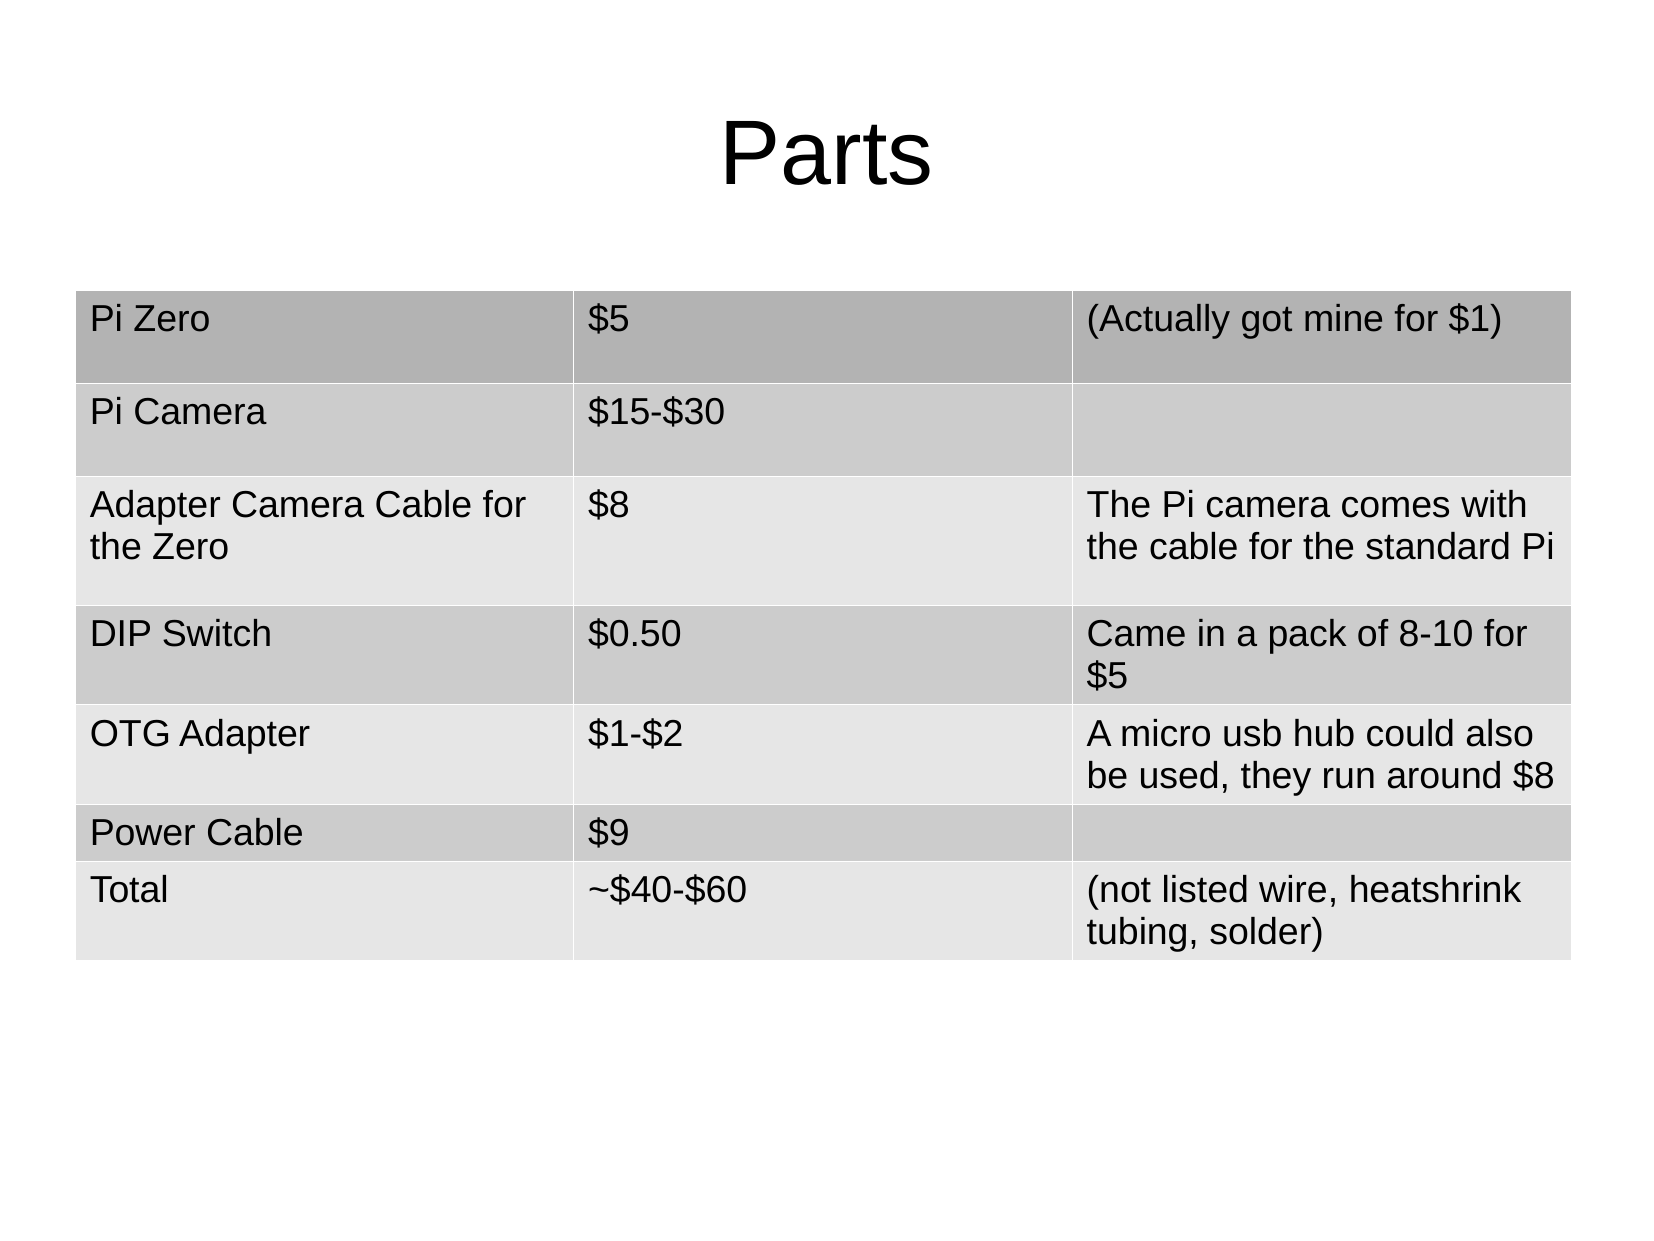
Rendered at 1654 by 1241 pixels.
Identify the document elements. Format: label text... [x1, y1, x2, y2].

table_cell ~$40-$60 [574, 862, 1072, 960]
table_cell $1-$2 [574, 705, 1072, 804]
table_cell The Pi camera comes with the cable for the standard Pi [1073, 477, 1571, 605]
table_cell $9 [574, 805, 1072, 861]
table_cell $0.50 [574, 606, 1072, 704]
table_cell Pi Camera [76, 384, 573, 476]
title Parts [82, 49, 1571, 257]
table_cell [1073, 805, 1571, 861]
table_cell OTG Adapter [76, 705, 573, 804]
table_cell $8 [574, 477, 1072, 605]
table_cell Adapter Camera Cable for the Zero [76, 477, 573, 605]
table_cell A micro usb hub could also be used, they run around $8 [1073, 705, 1571, 804]
table_cell [1073, 384, 1571, 476]
table_cell DIP Switch [76, 606, 573, 704]
table_header Pi Zero [76, 291, 573, 383]
table_header $5 [574, 291, 1072, 383]
table_cell $15-$30 [574, 384, 1072, 476]
table_cell Came in a pack of 8-10 for $5 [1073, 606, 1571, 704]
table_cell Total [76, 862, 573, 960]
table_header (Actually got mine for $1) [1073, 291, 1571, 383]
table_cell (not listed wire, heatshrink tubing, solder) [1073, 862, 1571, 960]
table_cell Power Cable [76, 805, 573, 861]
